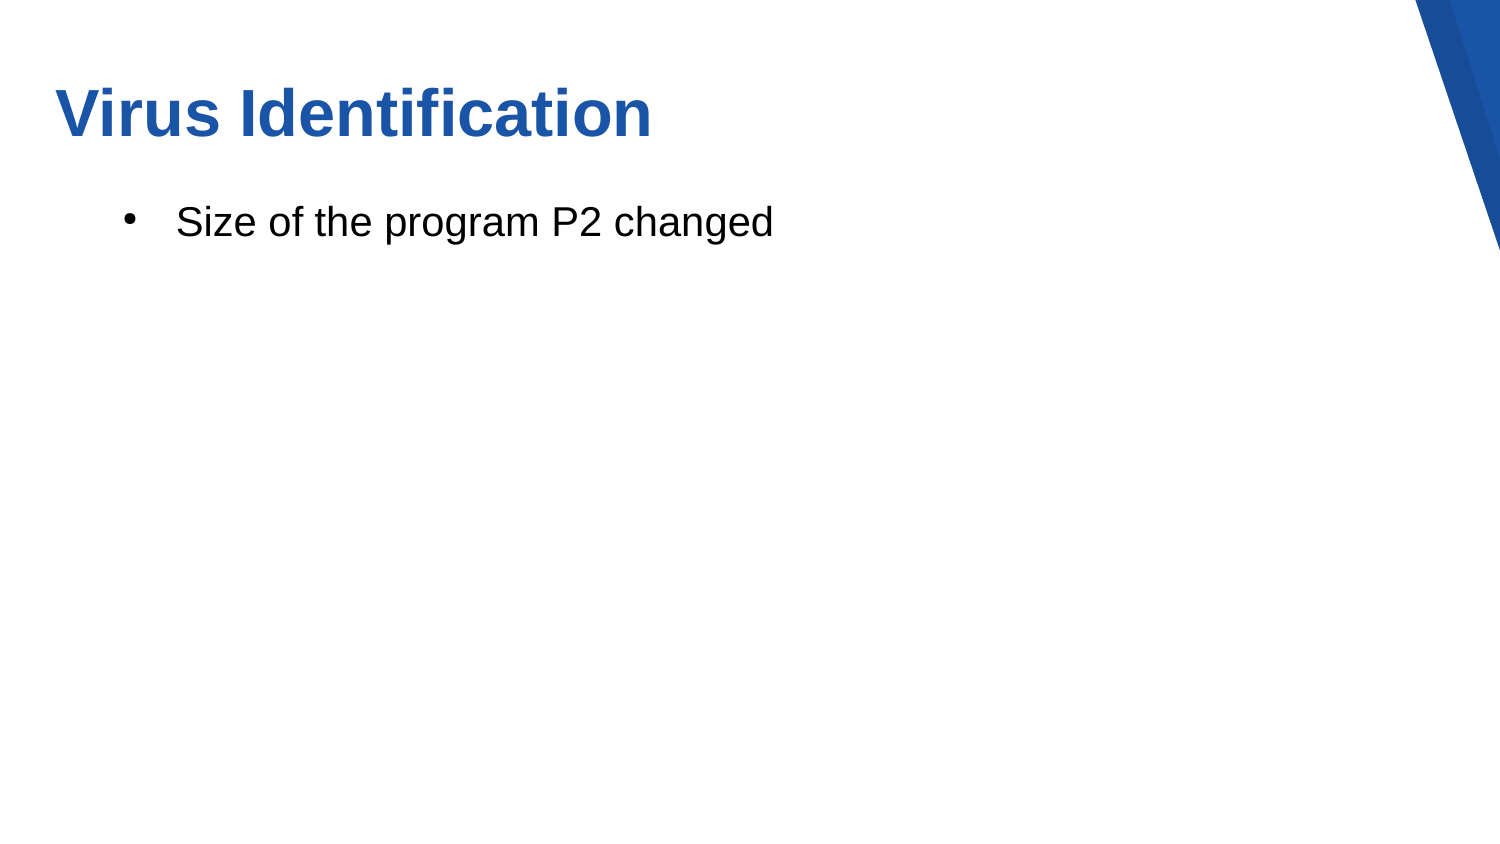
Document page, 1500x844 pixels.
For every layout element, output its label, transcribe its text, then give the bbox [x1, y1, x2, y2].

list Size of the program P2 changed [90, 180, 1456, 755]
title Virus Identification [40, 97, 1231, 166]
